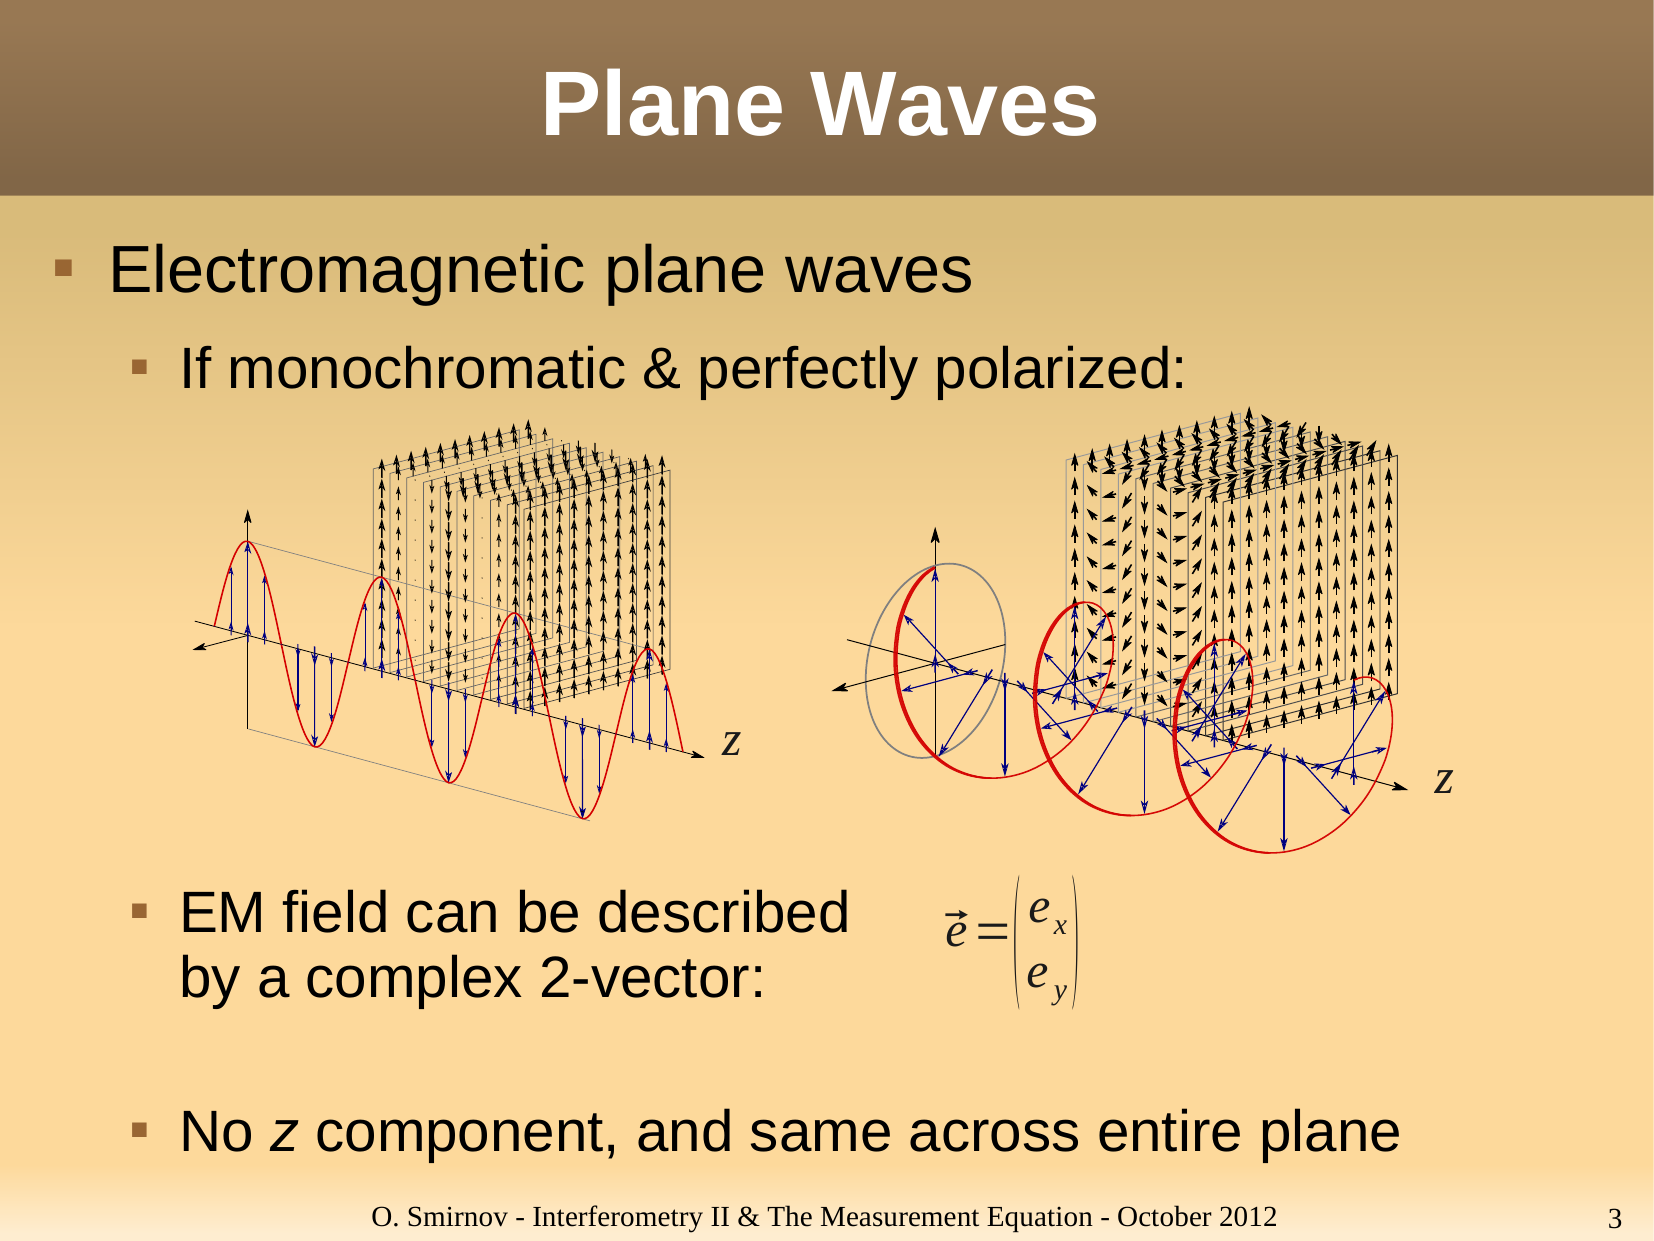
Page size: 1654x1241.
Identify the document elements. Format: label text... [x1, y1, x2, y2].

chart [1424, 750, 1463, 805]
chart [712, 712, 751, 768]
title Plane Waves [76, 0, 1565, 208]
list Electromagnetic plane waves If monochromatic & perfectly polarized: EM field can be described by a complex 2-vector: No z component, and same across entire plane [37, 231, 1601, 1164]
picture [0, 0, 1654, 1241]
chart [937, 871, 1088, 1013]
